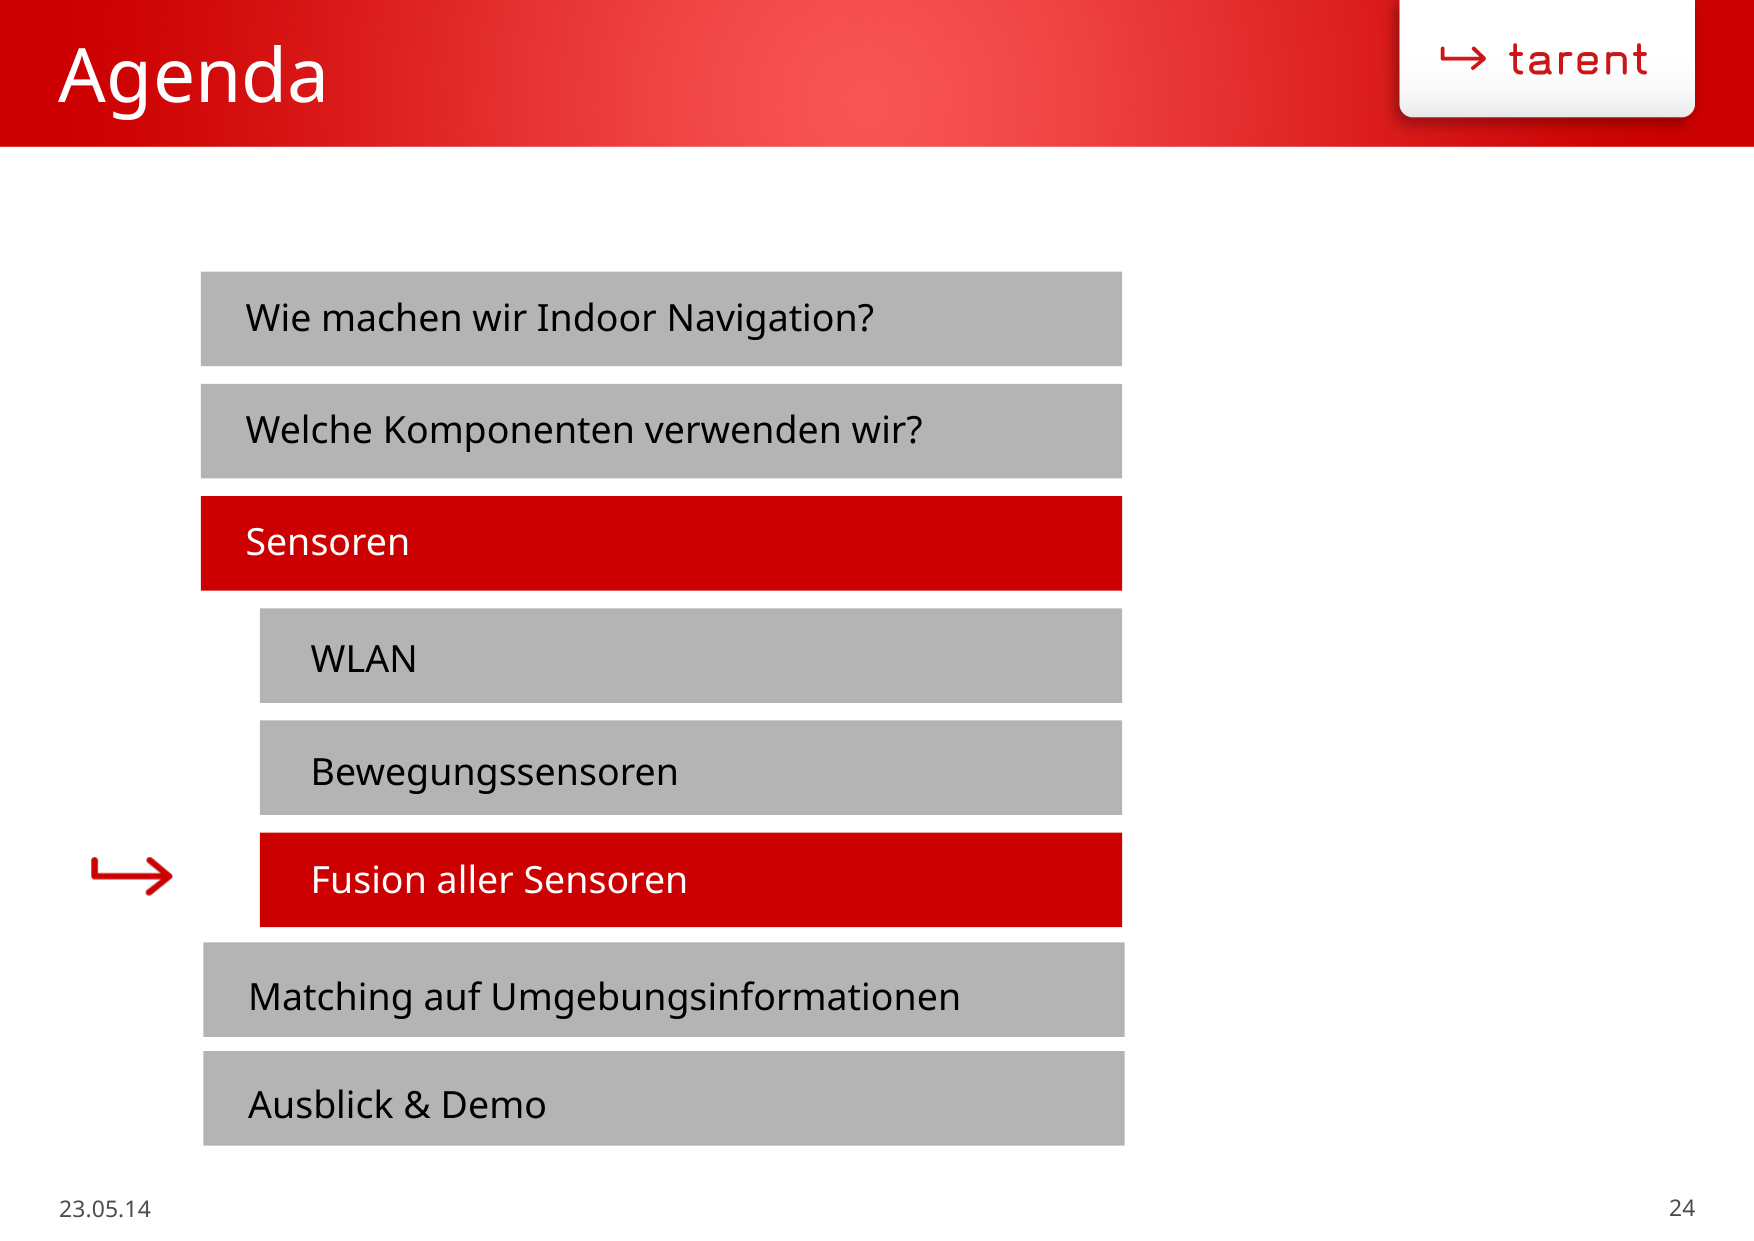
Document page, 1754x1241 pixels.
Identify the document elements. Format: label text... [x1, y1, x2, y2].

text_box [259, 720, 1123, 815]
text_box [203, 942, 1125, 1037]
list Welche Komponenten verwenden wir? [177, 403, 1075, 475]
title Agenda [59, 0, 1638, 177]
list Ausblick & Demo [179, 1078, 1078, 1150]
text_box [259, 608, 1123, 703]
list Wie machen wir Indoor Navigation? [177, 290, 1075, 362]
text_box [200, 383, 1123, 479]
list Fusion aller Sensoren [242, 854, 1069, 925]
text_box [203, 1051, 1125, 1146]
text_box [259, 832, 1123, 928]
picture [0, 0, 1754, 1240]
list Matching auf Umgebungsinformationen [179, 970, 1078, 1041]
text_box [200, 271, 1123, 367]
list Sensoren [177, 515, 1075, 587]
list WLAN [242, 632, 1069, 704]
list Bewegungssensoren [242, 745, 1069, 816]
text_box [200, 496, 1123, 591]
